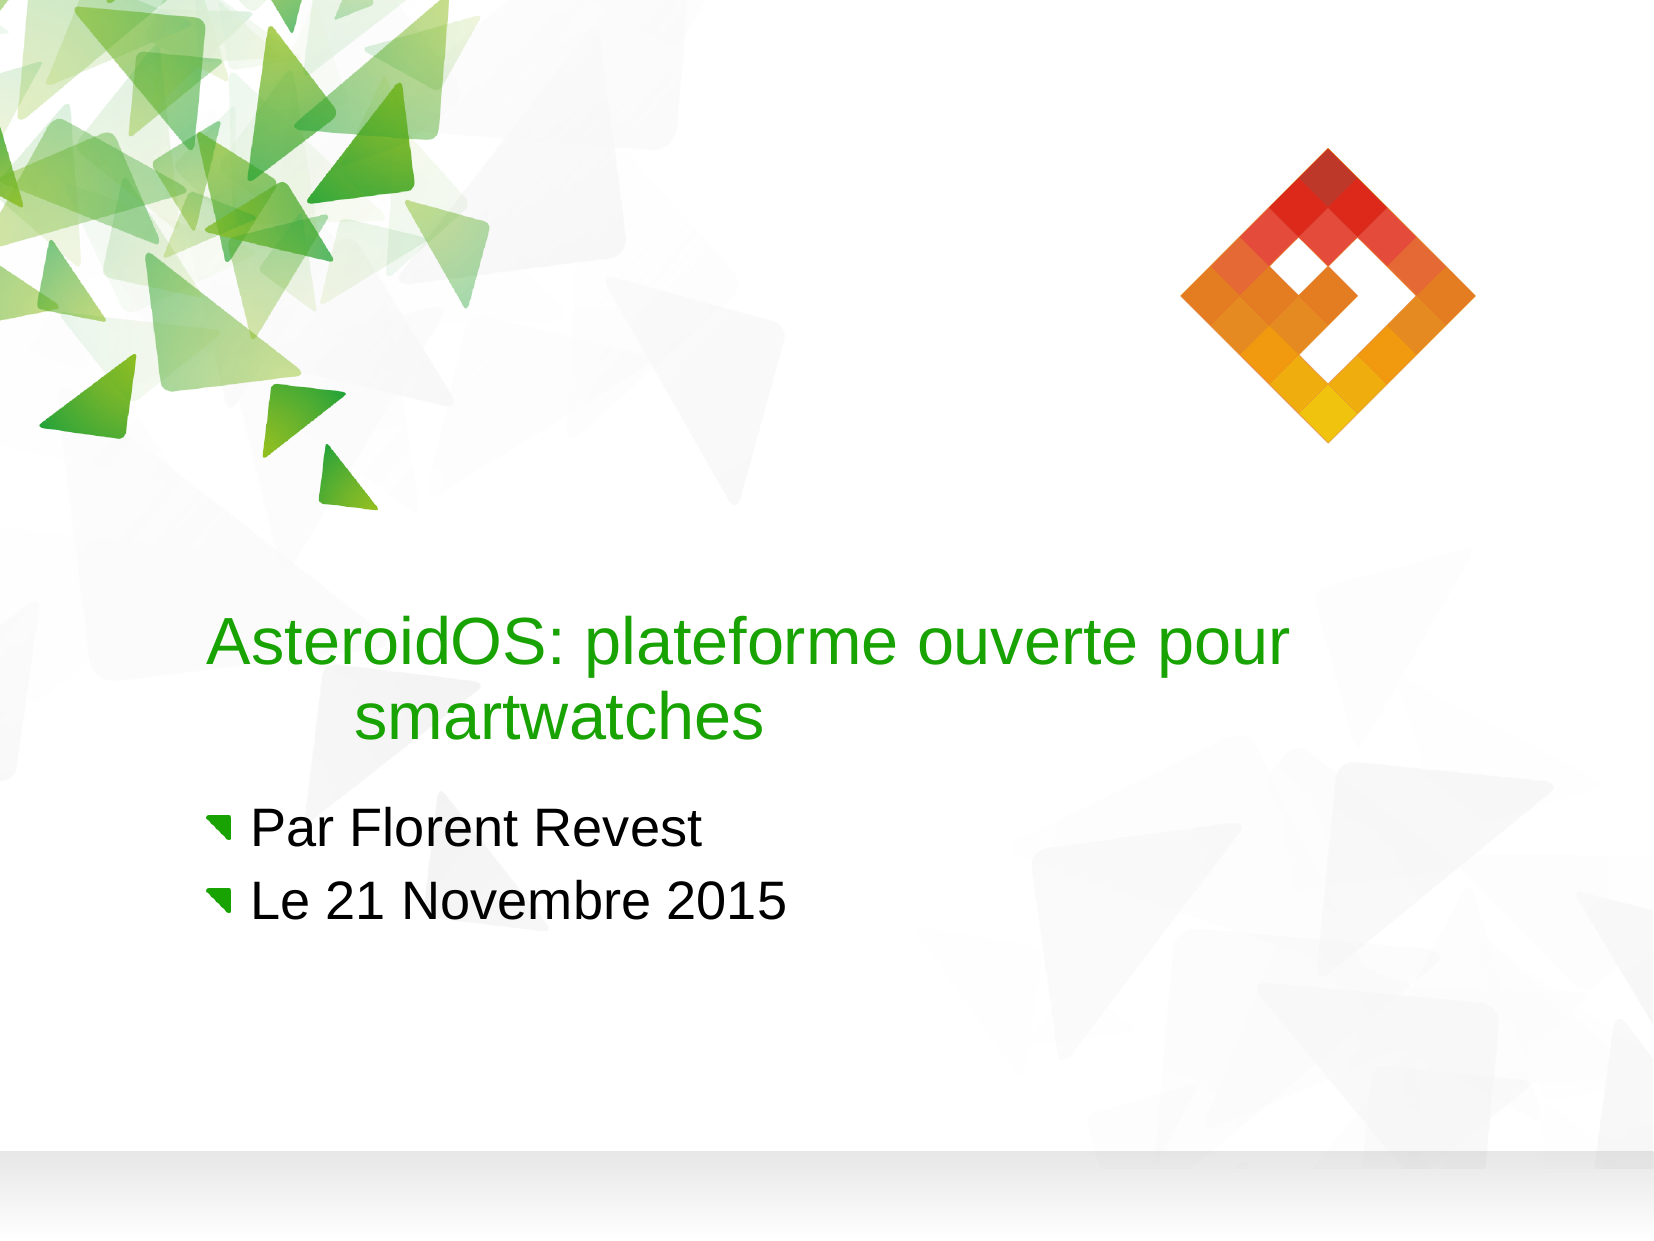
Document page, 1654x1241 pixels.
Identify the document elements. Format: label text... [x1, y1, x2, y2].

picture [915, 548, 1654, 1169]
picture [1180, 147, 1477, 444]
title AsteroidOS: plateforme ouverte pour smartwatches [206, 590, 1477, 768]
list Par Florent Revest Le 21 Novembre 2015 [206, 797, 1477, 1241]
picture [0, 0, 798, 948]
